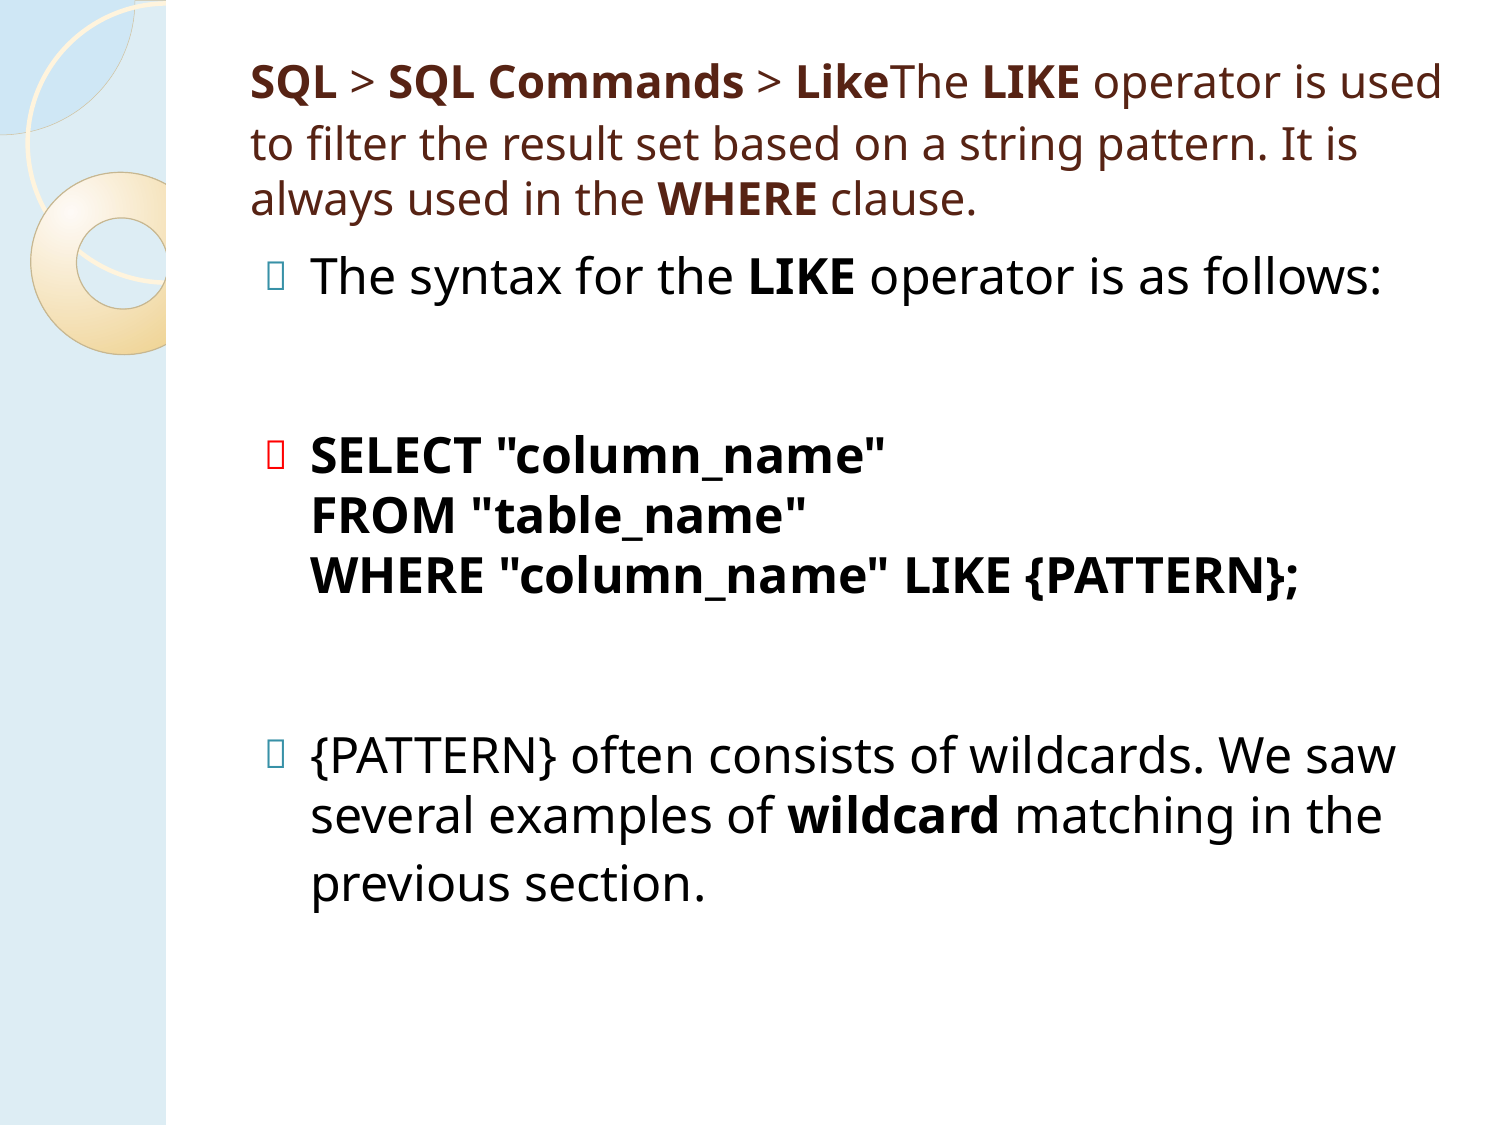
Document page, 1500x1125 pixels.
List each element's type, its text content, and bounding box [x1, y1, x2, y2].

list The syntax for the LIKE operator is as follows: SELECT "column_name" FROM "table_name" WHERE "column_name" LIKE {PATTERN}; {PATTERN} often consists of wildcards. We saw several examples of wildcard matching in the previous section. [235, 237, 1466, 1025]
title SQL > SQL Commands > LikeThe LIKE operator is used to filter the result set based on a string pattern. It is always used in the WHERE clause. [235, 45, 1466, 233]
